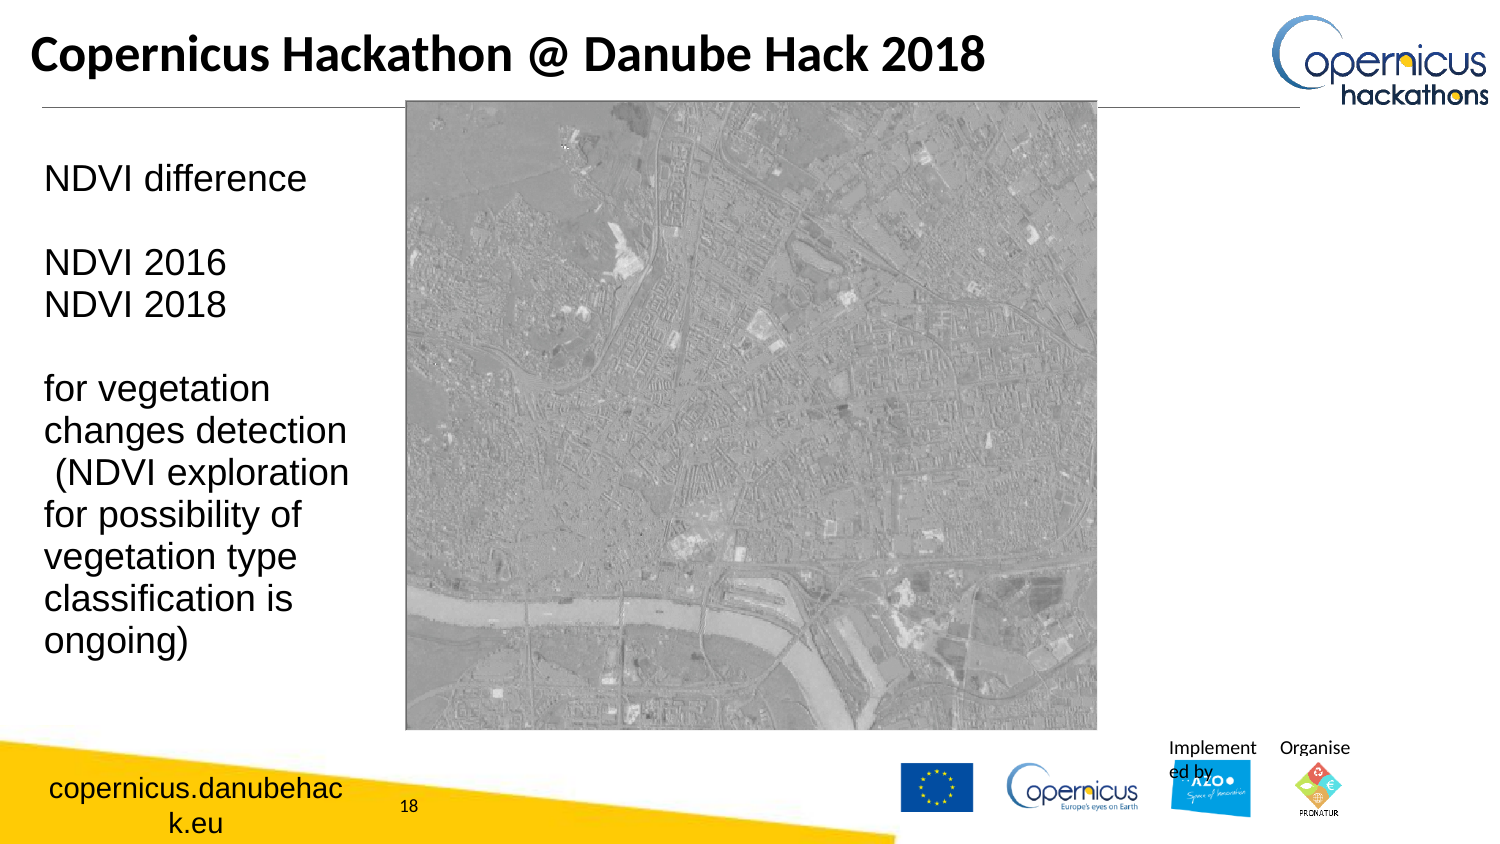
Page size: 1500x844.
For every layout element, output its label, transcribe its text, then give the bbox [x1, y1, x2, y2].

picture [1280, 756, 1356, 821]
text_box NDVI difference NDVI 2016 NDVI 2018 for vegetation changes detection (NDVI exploration for possibility of vegetation type classification is ongoing) [29, 150, 406, 670]
footer copernicus.danubehack.eu [28, 782, 365, 827]
picture [0, 100, 1252, 844]
picture [1272, 15, 1489, 105]
slide_number <number> [384, 782, 722, 827]
title Copernicus Hackathon @ Danube Hack 2018 [15, 23, 1288, 86]
